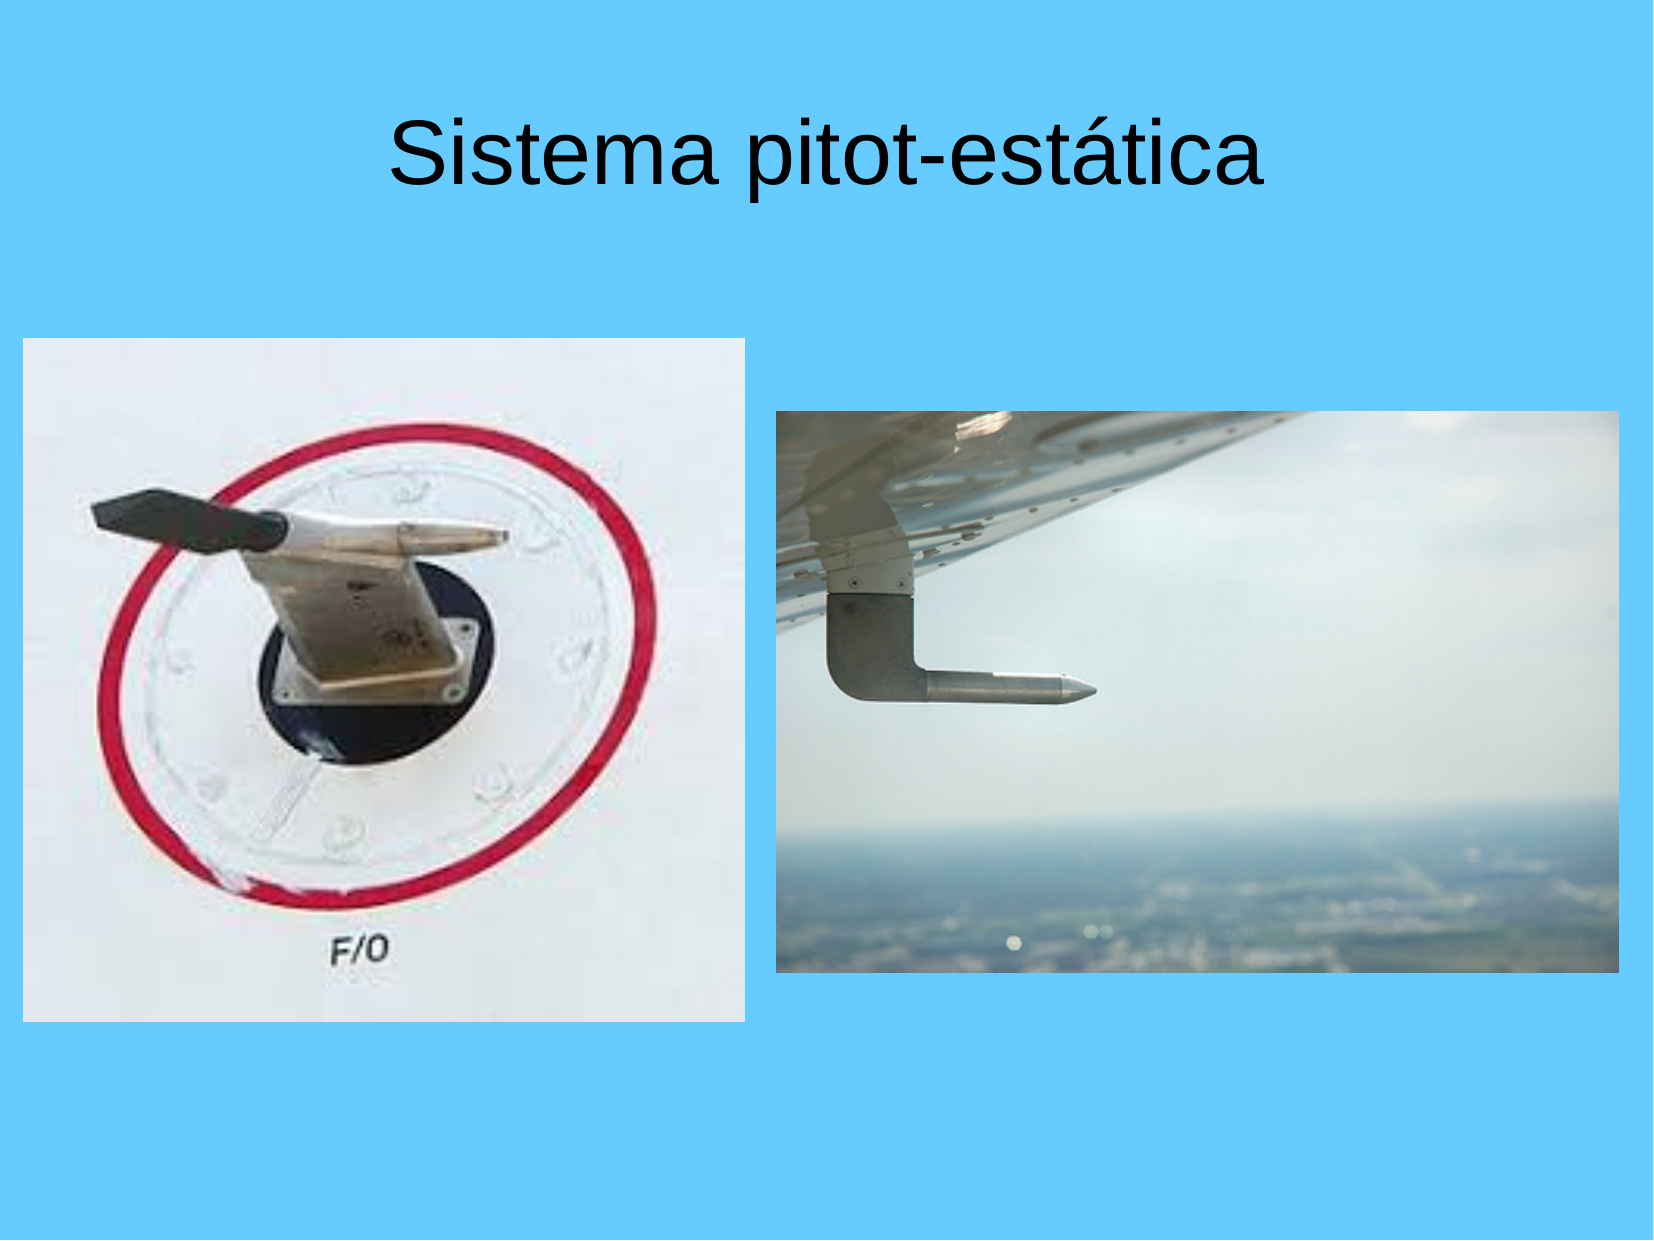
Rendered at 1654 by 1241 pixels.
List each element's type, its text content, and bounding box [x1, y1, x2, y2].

picture [776, 411, 1619, 973]
title Sistema pitot-estática [82, 49, 1571, 257]
picture [23, 338, 745, 1022]
